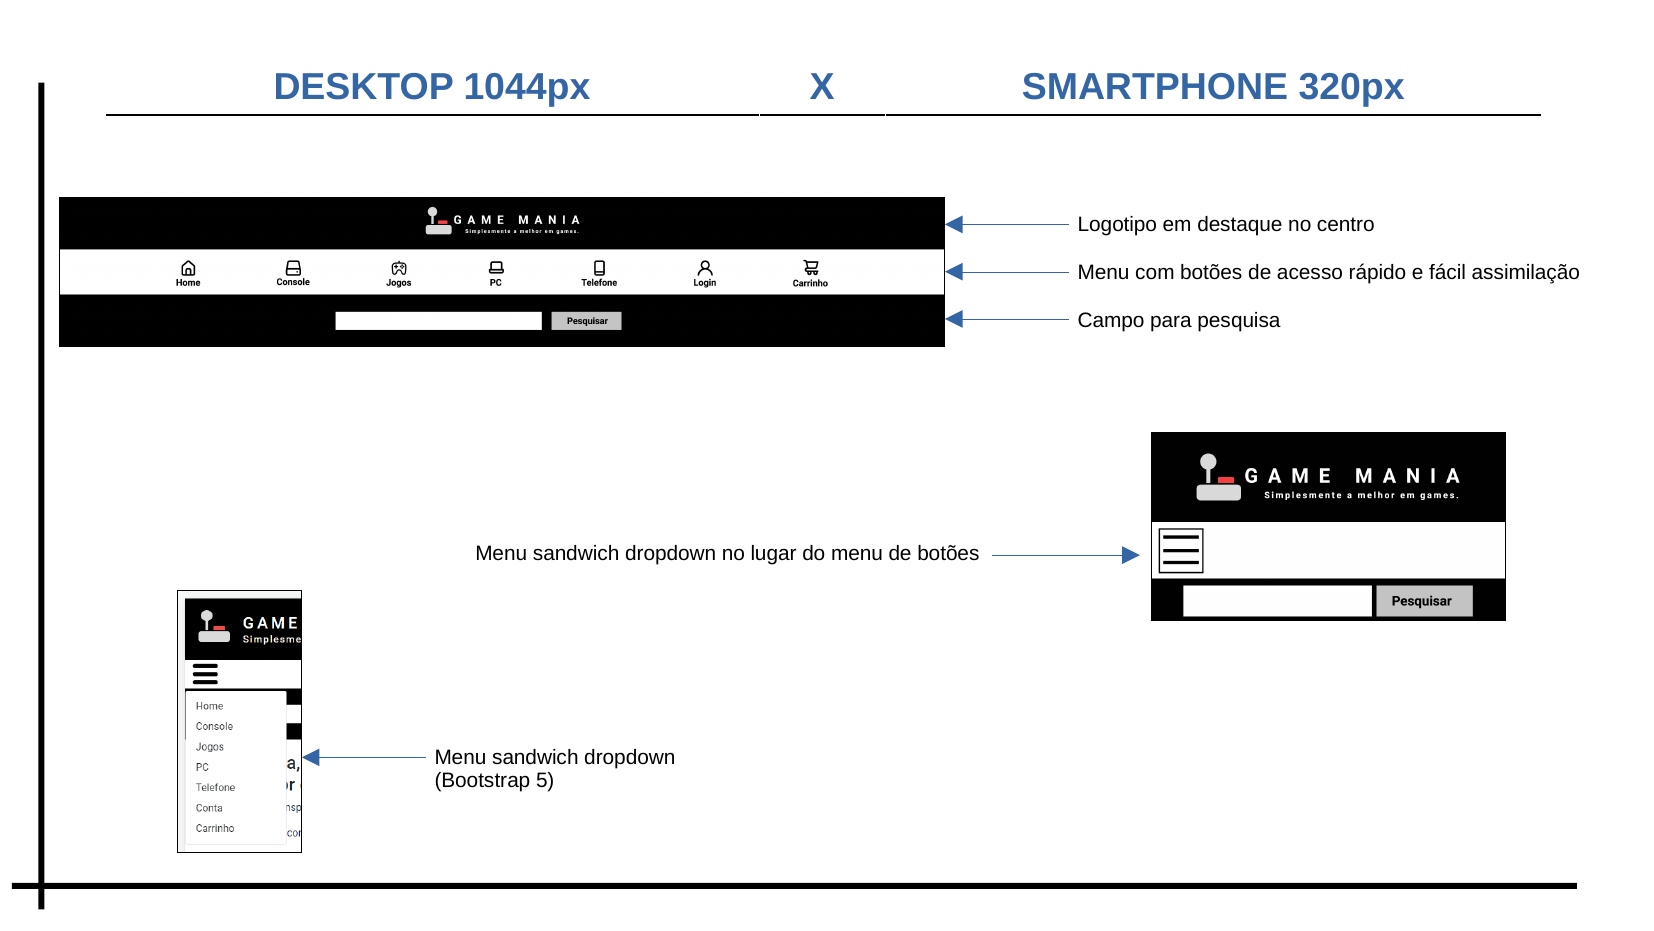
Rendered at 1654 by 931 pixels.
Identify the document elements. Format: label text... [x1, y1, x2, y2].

table_header DESKTOP 1044px [106, 58, 759, 114]
text_box Menu com botões de acesso rápido e fácil assimilação [1062, 253, 1625, 316]
text_box Campo para pesquisa [1062, 301, 1300, 349]
picture [1151, 432, 1506, 621]
picture [59, 197, 945, 347]
text_box Menu sandwich dropdown (Bootstrap 5) [419, 738, 716, 800]
picture [177, 590, 302, 853]
table_header SMARTPHONE 320px [886, 58, 1541, 114]
text_box Logotipo em destaque no centro [1062, 205, 1565, 244]
table_header X [760, 58, 885, 114]
text_box Menu sandwich dropdown no lugar do menu de botões [460, 534, 1022, 573]
